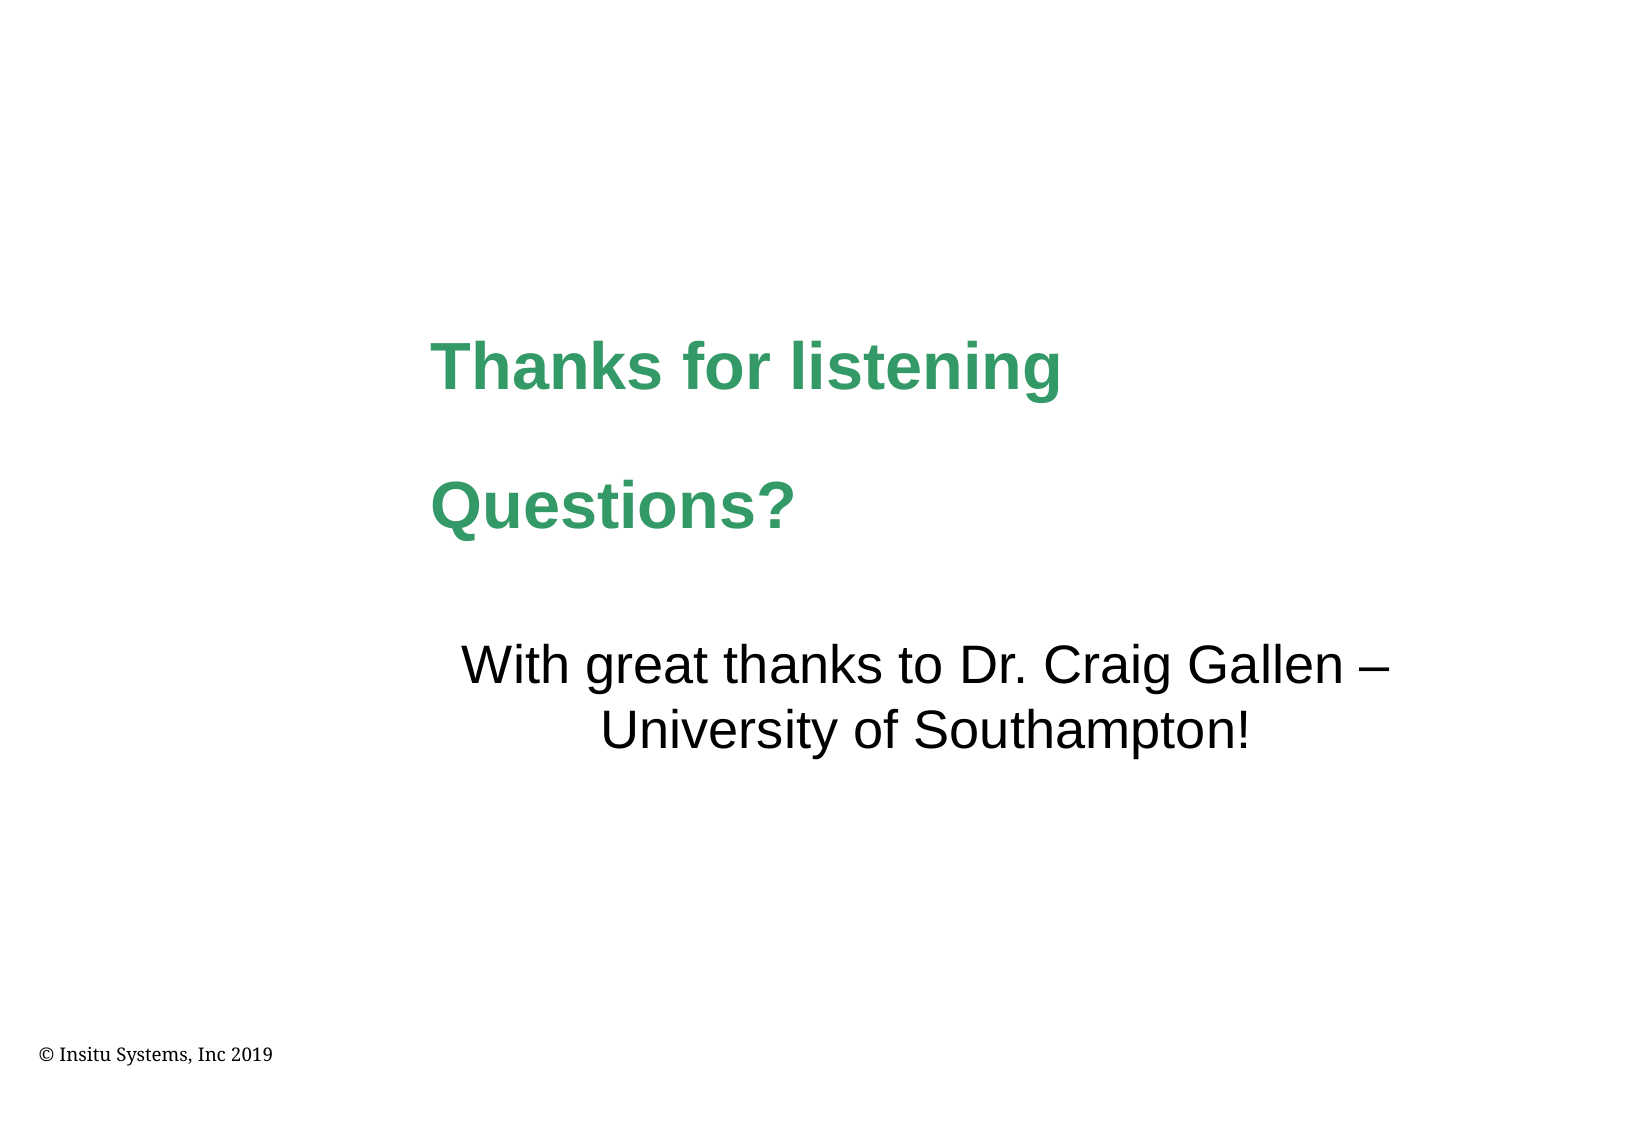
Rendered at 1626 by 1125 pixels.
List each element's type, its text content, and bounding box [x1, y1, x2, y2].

subtitle With great thanks to Dr. Craig Gallen – University of Southampton! [417, 621, 1435, 681]
title Thanks for listening Questions? [415, 326, 1082, 552]
